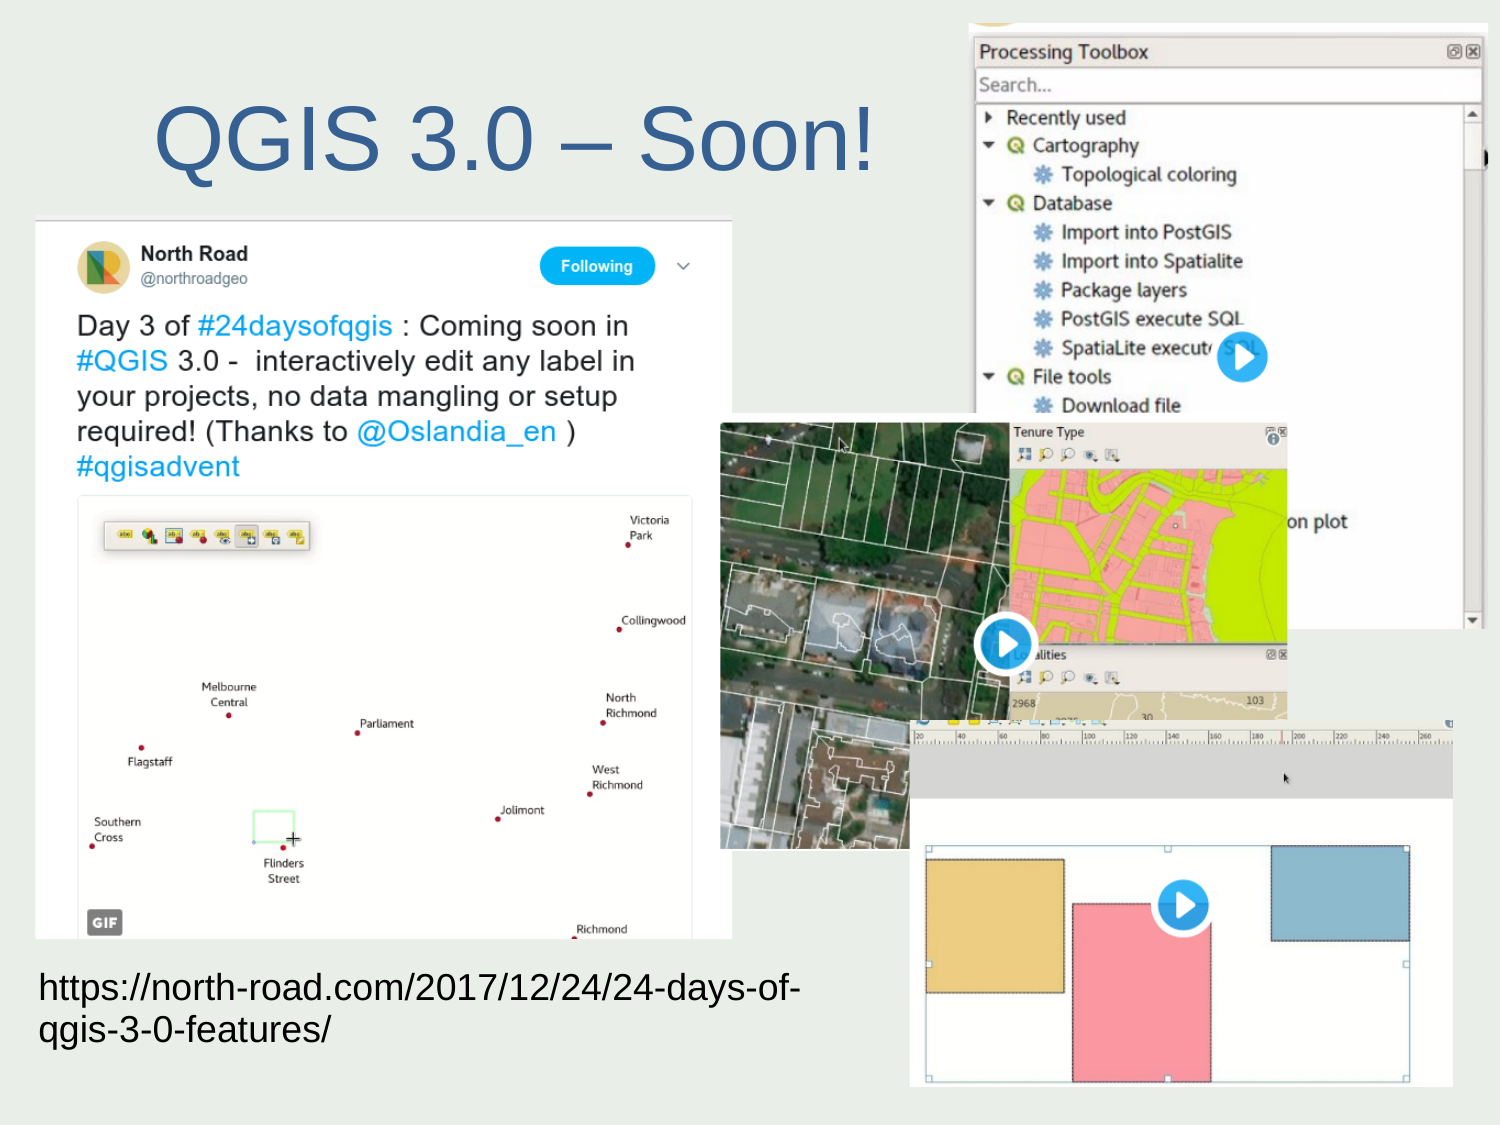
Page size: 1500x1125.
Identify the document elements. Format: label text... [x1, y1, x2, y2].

text_box https://north-road.com/2017/12/24/24-days-of-qgis-3-0-features/ [23, 959, 827, 1087]
title QGIS 3.0 – Soon! [75, 44, 957, 233]
picture [35, 23, 1489, 1087]
